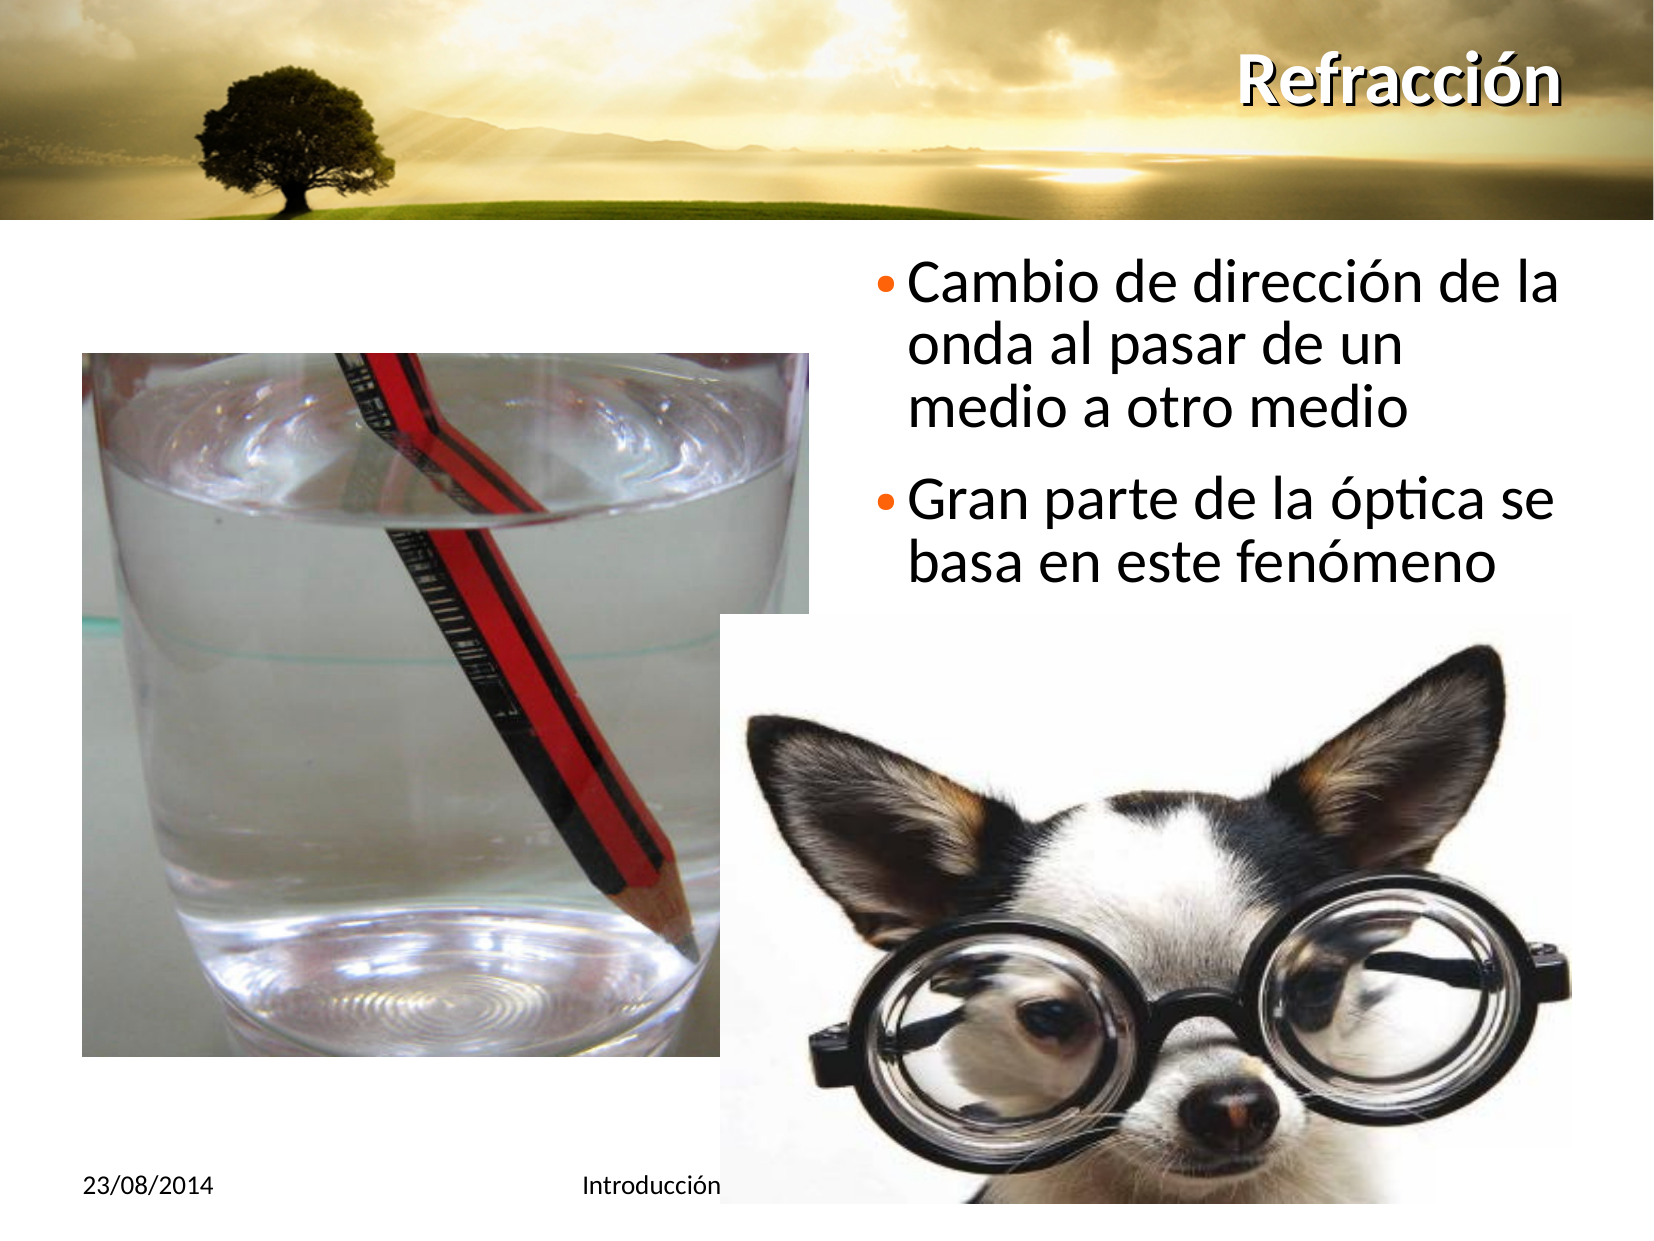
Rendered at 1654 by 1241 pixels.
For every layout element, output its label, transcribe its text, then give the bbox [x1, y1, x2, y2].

picture [82, 353, 1572, 1204]
picture [0, 0, 1654, 220]
title Refracción [75, 19, 1564, 151]
list Cambio de dirección de la onda al pasar de un medio a otro medio Gran parte de la óptica se basa en este fenómeno [845, 255, 1572, 614]
